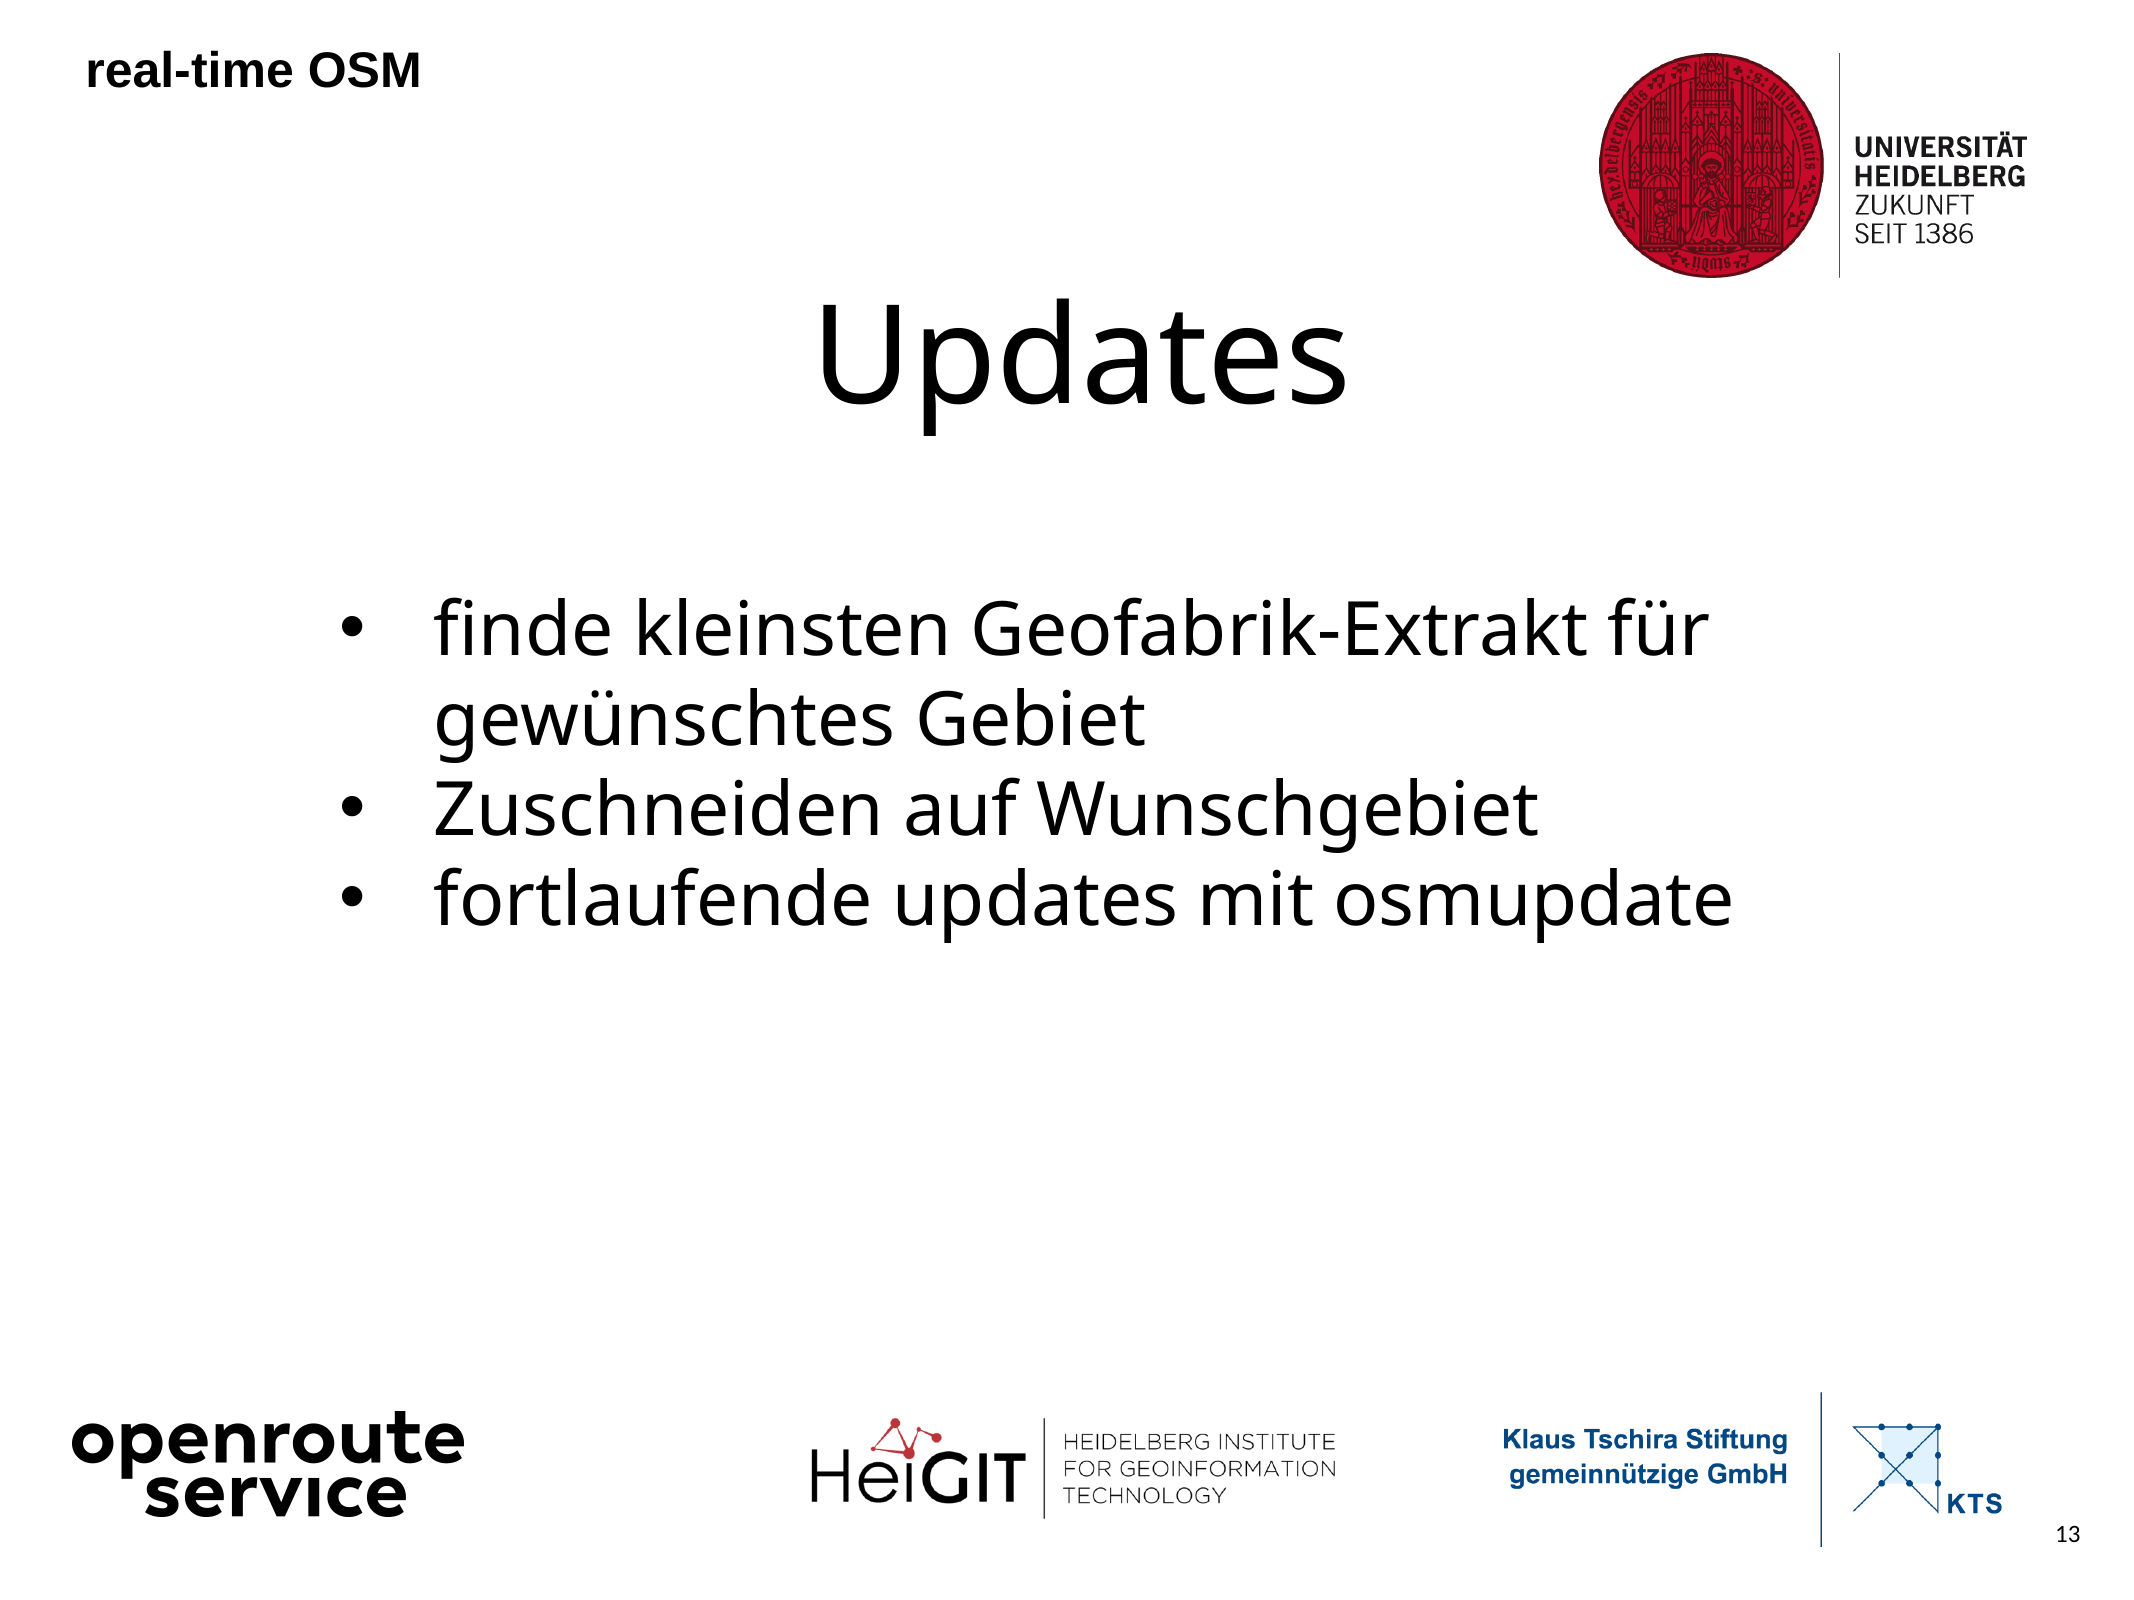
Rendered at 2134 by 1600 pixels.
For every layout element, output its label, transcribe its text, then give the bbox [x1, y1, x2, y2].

picture [72, 1411, 464, 1517]
picture [797, 1395, 1349, 1533]
picture [1474, 1330, 2034, 1597]
text_box real-time OSM [74, 26, 434, 109]
picture [1599, 53, 2027, 278]
text_box finde kleinsten Geofabrik-Extrakt für gewünschtes Gebiet Zuschneiden auf Wunschgebiet fortlaufende updates mit osmupdate [331, 572, 1967, 949]
text_box Updates [803, 257, 1360, 440]
